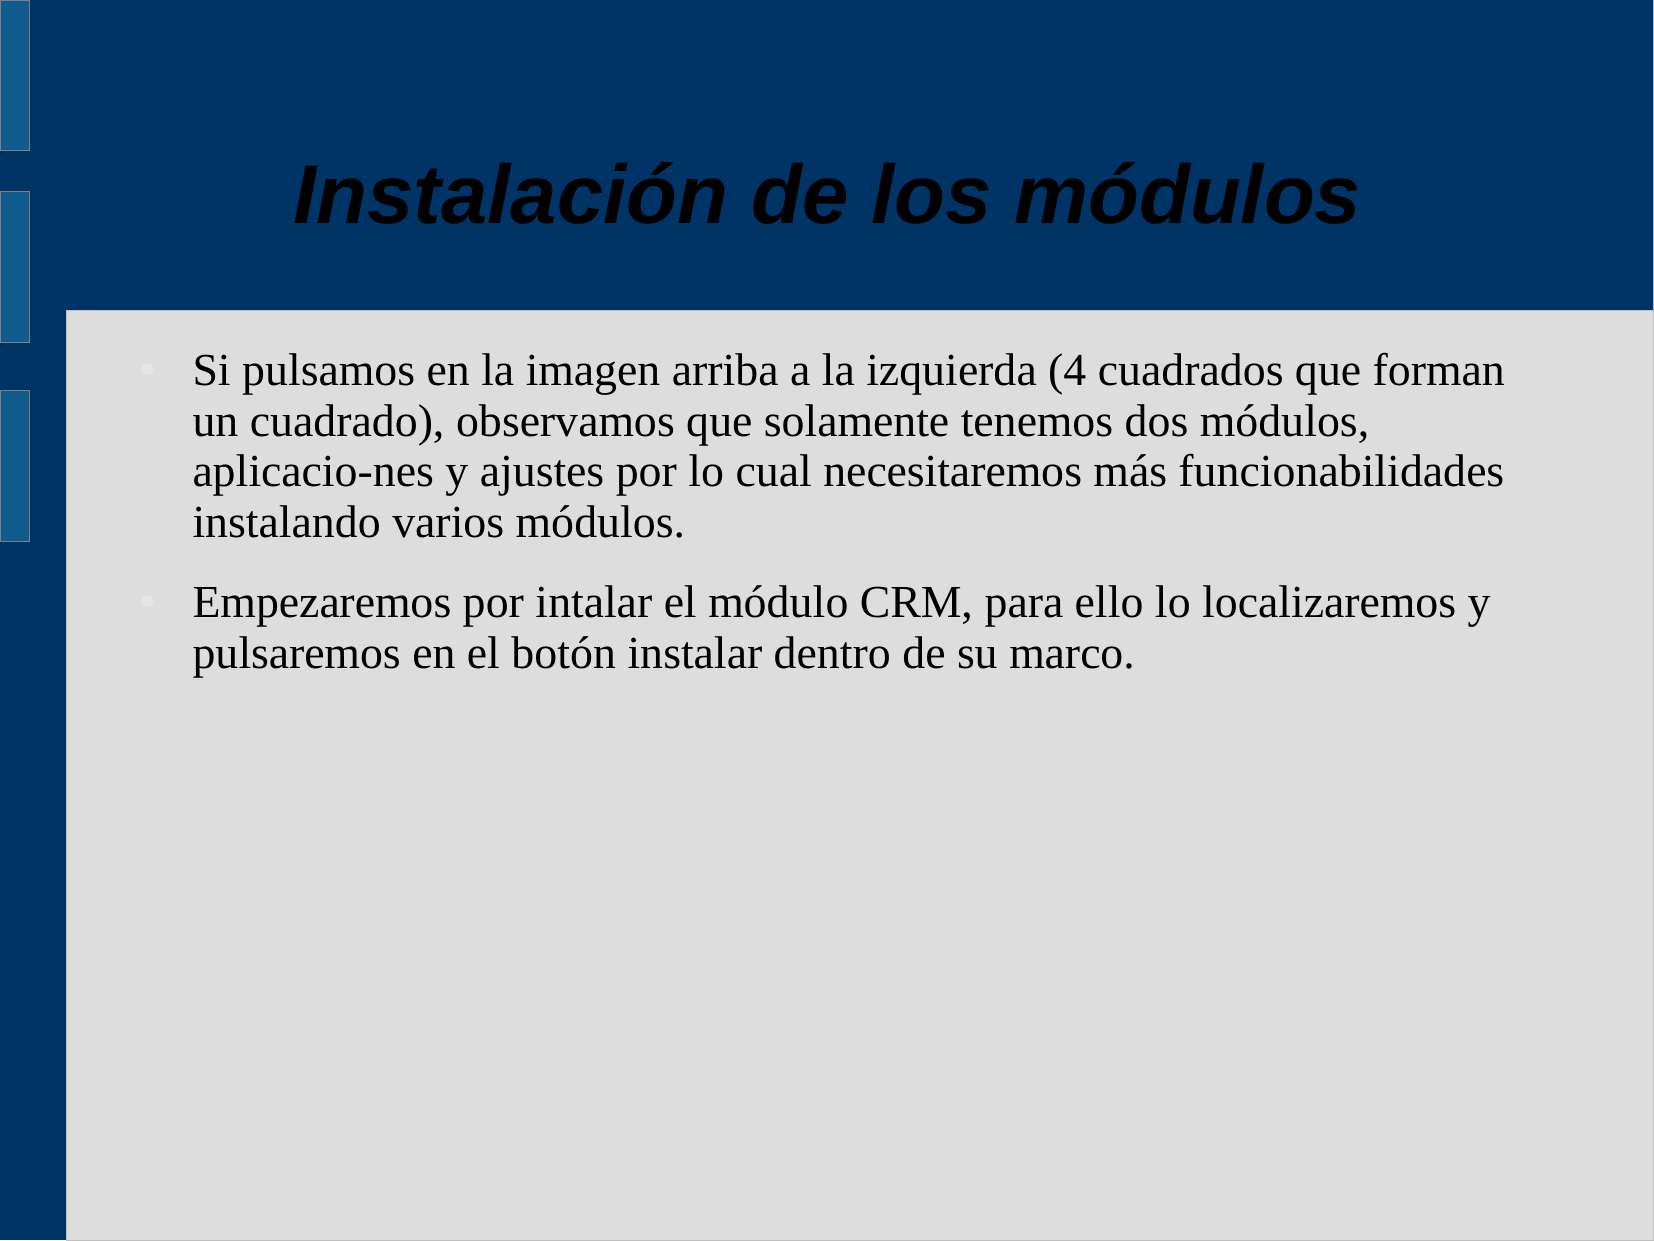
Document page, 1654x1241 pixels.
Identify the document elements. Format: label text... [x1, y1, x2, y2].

title Instalación de los módulos [121, 91, 1534, 299]
list Si pulsamos en la imagen arriba a la izquierda (4 cuadrados que forman un cuadrado), observamos que solamente tenemos dos módulos, aplicacio-nes y ajustes por lo cual necesitaremos más funcionabilidades instalando varios módulos. Empezaremos por intalar el módulo CRM, para ello lo localizaremos y pulsaremos en el botón instalar dentro de su marco. [121, 344, 1534, 1127]
